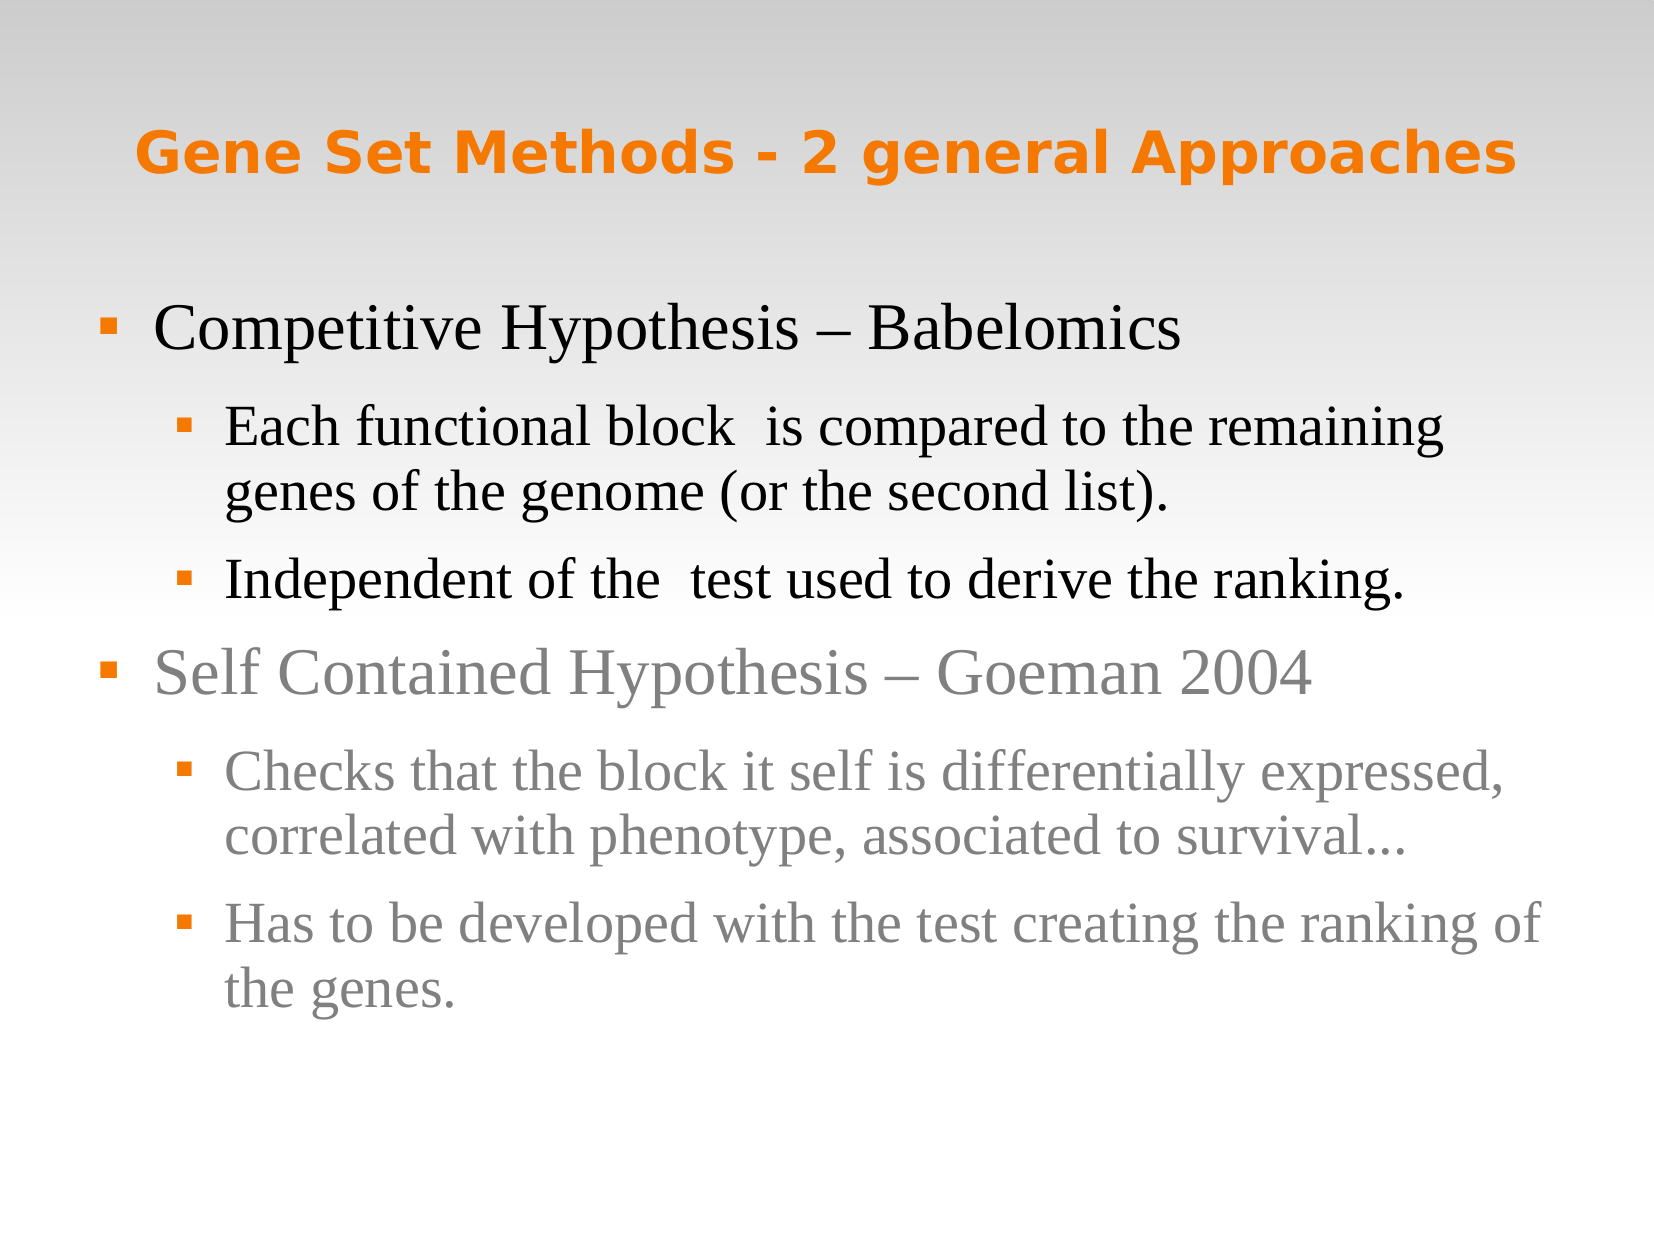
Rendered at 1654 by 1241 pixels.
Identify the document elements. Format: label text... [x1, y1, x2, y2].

list Competitive Hypothesis – Babelomics Each functional block is compared to the remaining genes of the genome (or the second list). Independent of the test used to derive the ranking. Self Contained Hypothesis – Goeman 2004 Checks that the block it self is differentially expressed, correlated with phenotype, associated to survival... Has to be developed with the test creating the ranking of the genes. [82, 290, 1571, 1094]
title Gene Set Methods - 2 general Approaches [82, 49, 1571, 257]
